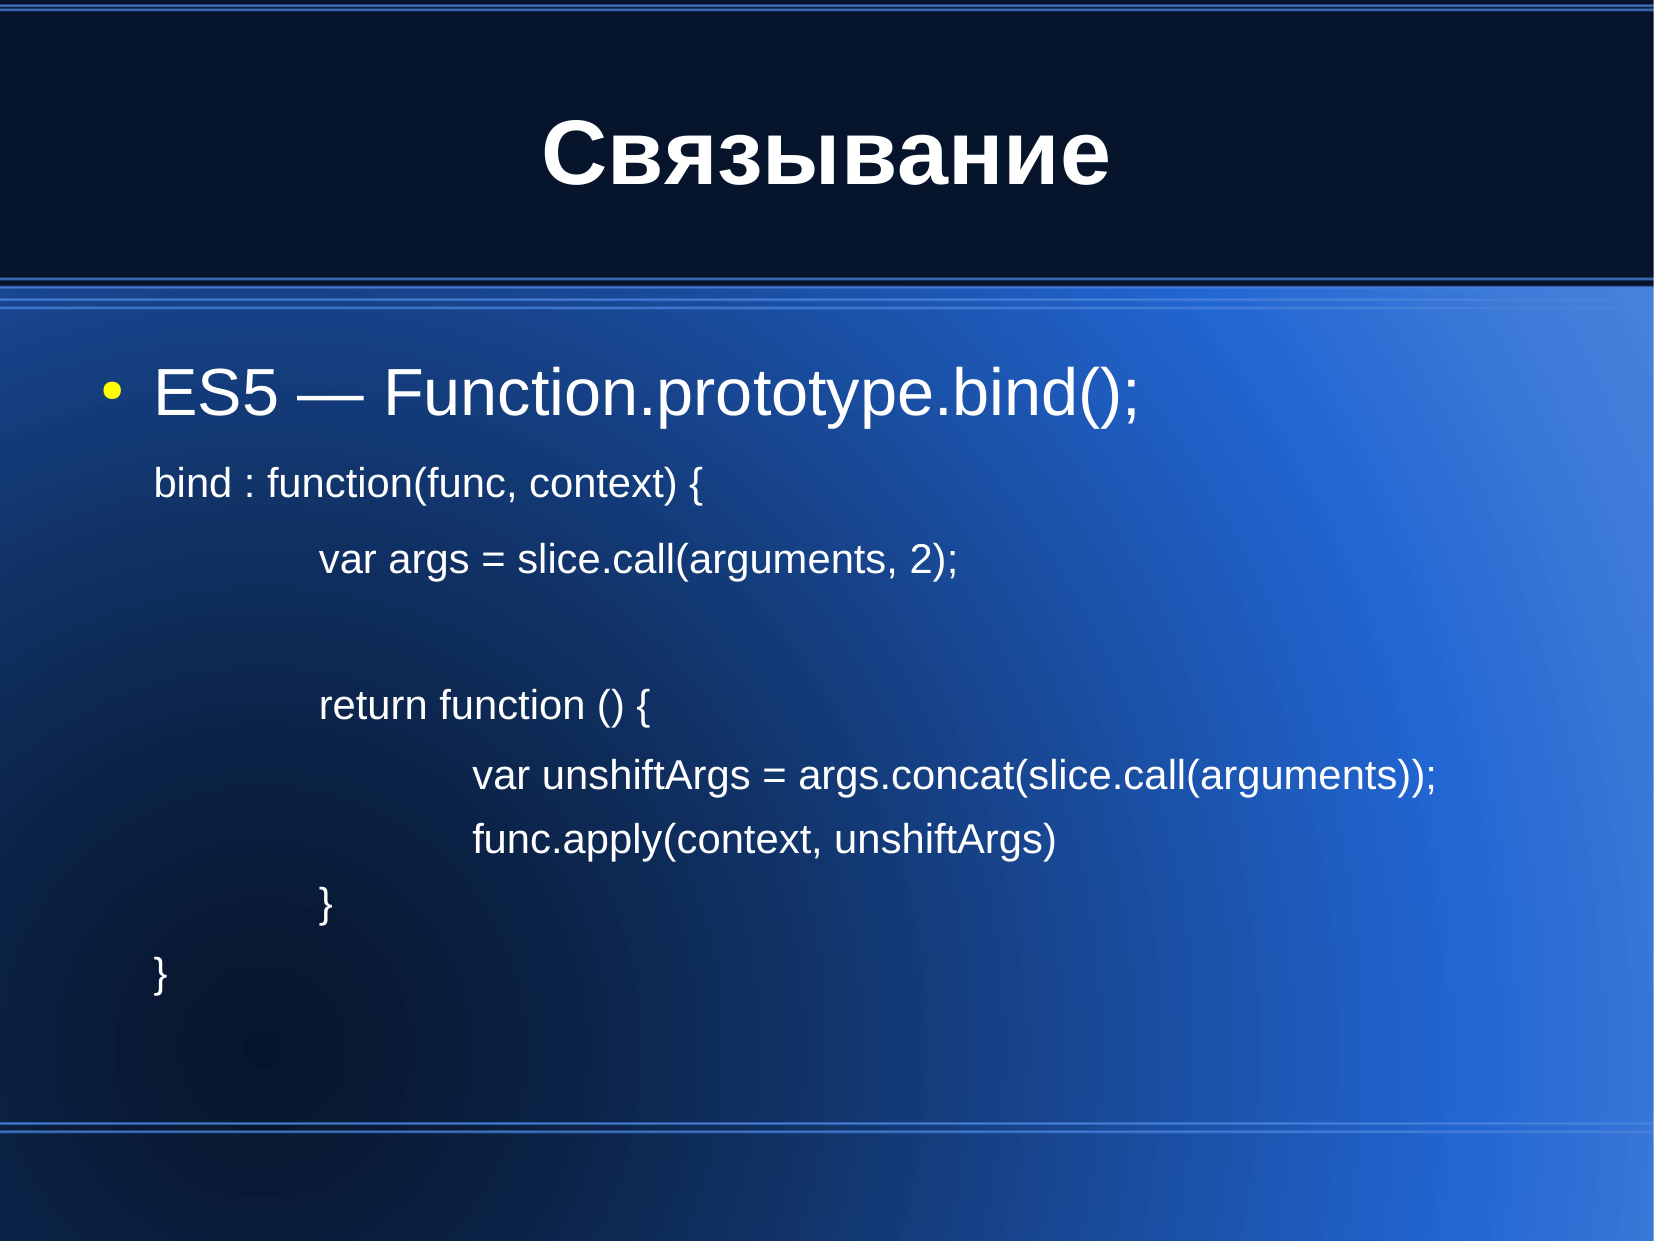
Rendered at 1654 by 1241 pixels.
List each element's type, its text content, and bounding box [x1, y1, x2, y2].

title Связывание [82, 49, 1571, 257]
picture [0, 0, 1654, 1241]
list ES5 — Function.prototype.bind(); bind : function(func, context) { var args = slice.call(arguments, 2); return function () { var unshiftArgs = args.concat(slice.call(arguments)); func.apply(context, unshiftArgs) } } [82, 355, 1571, 1058]
